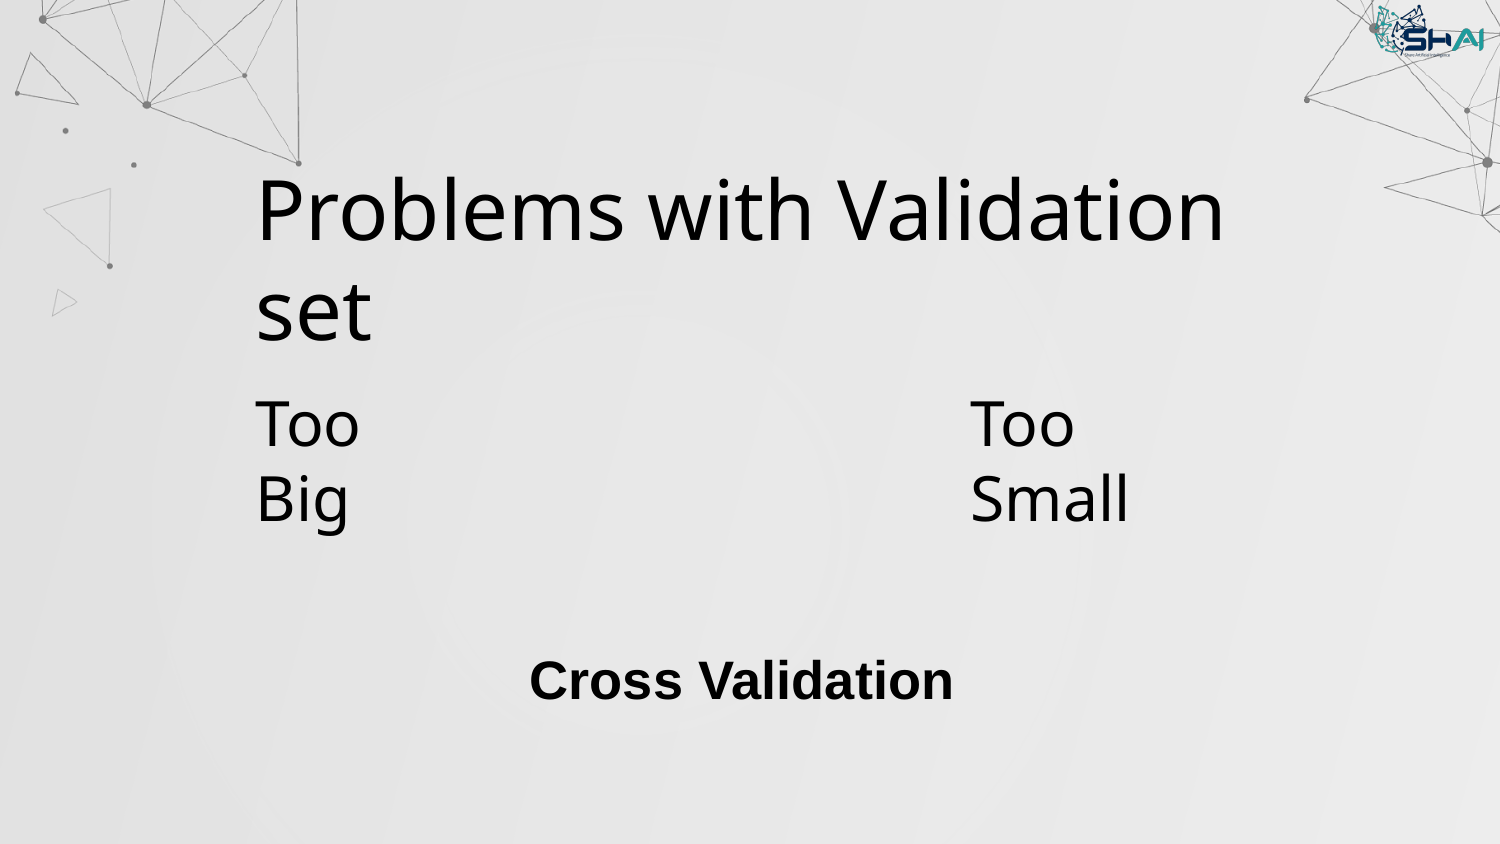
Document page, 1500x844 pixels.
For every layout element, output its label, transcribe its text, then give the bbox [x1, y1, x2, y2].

text_box Problems with Validation set [240, 142, 1244, 373]
picture [0, 0, 1500, 844]
text_box Too Small [955, 373, 1244, 549]
text_box Cross Validation [496, 648, 989, 707]
text_box Too Big [240, 373, 469, 549]
